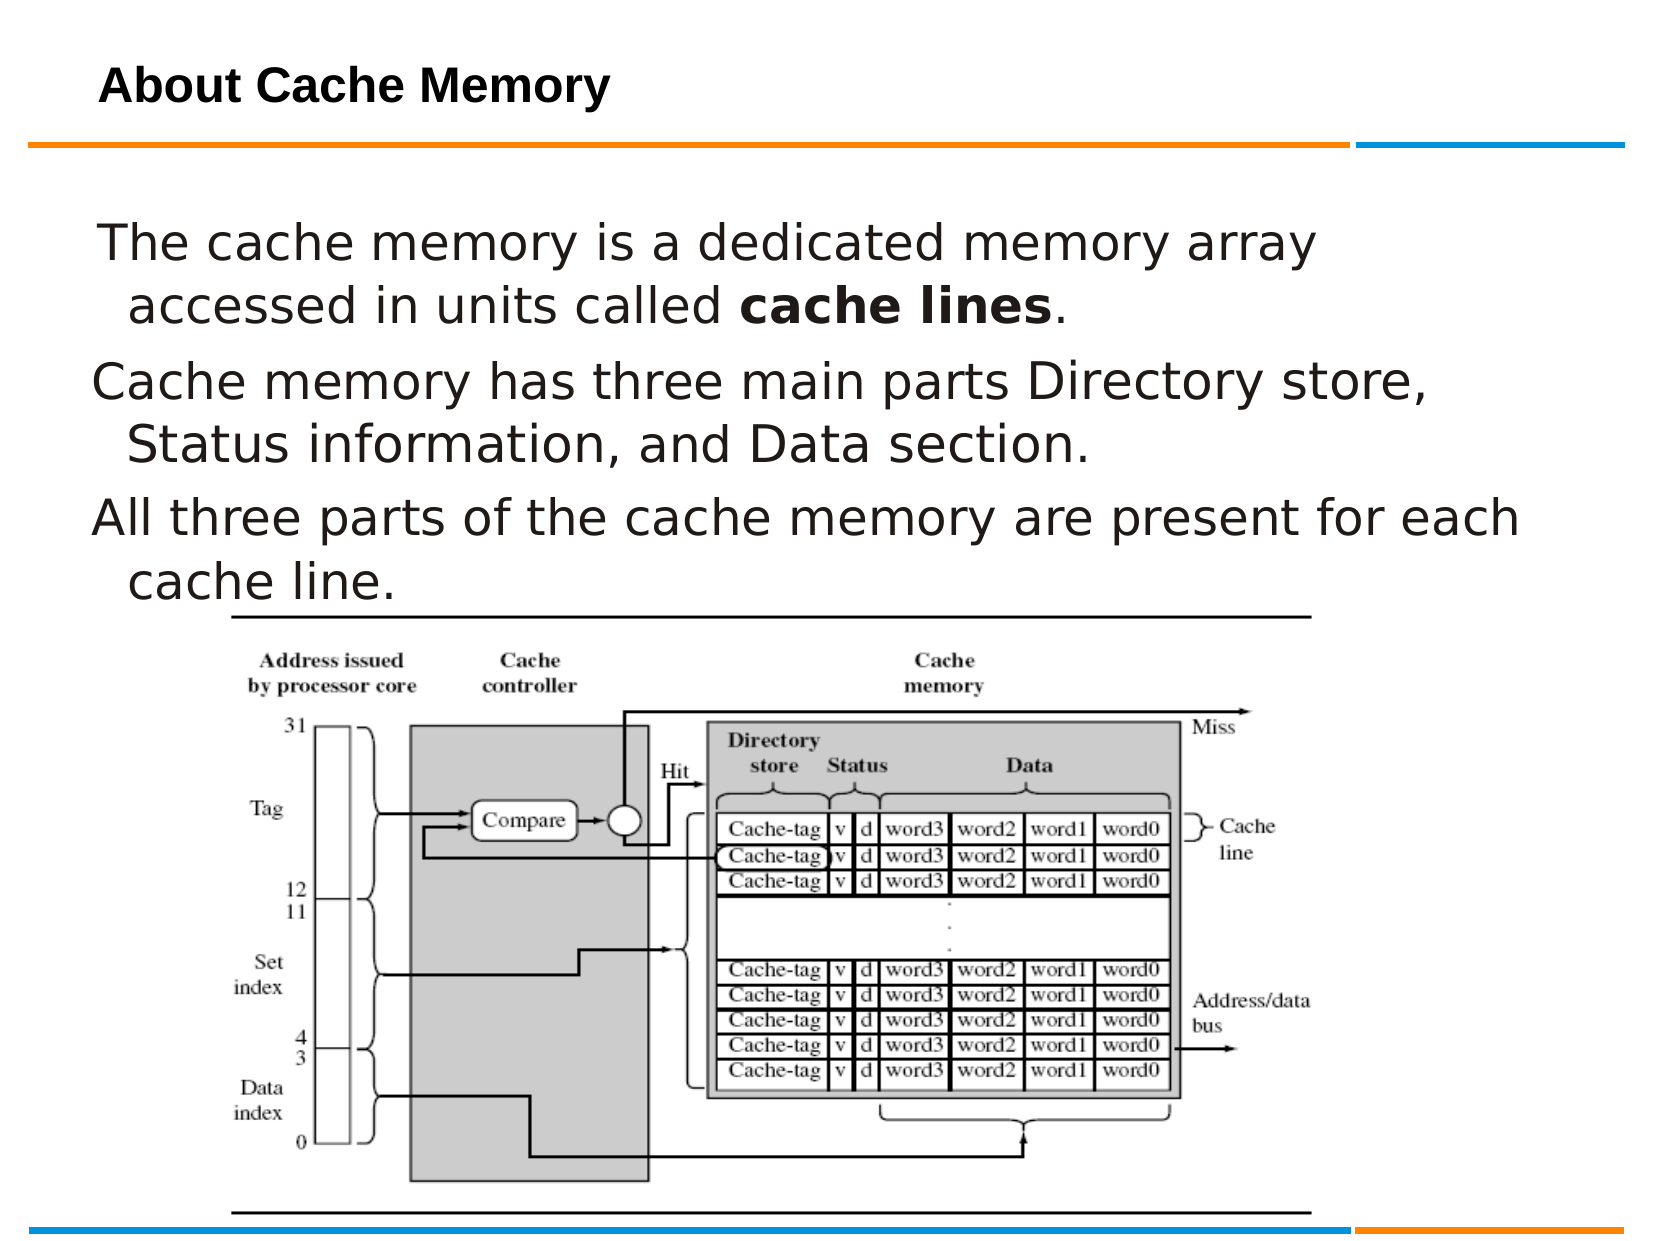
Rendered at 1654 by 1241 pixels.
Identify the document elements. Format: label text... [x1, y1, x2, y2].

text_box All three parts of the cache memory are present for each [91, 489, 1538, 551]
text_box cache line. [127, 552, 399, 615]
picture [212, 607, 1325, 1225]
text_box accessed in units called cache lines. [127, 277, 1086, 340]
text_box Cache memory has three main parts Directory store, [91, 351, 1446, 416]
text_box The cache memory is a dedicated memory array [97, 214, 1335, 276]
text_box [0, 0, 1653, 1241]
text_box About Cache Memory [97, 57, 612, 117]
text_box Status information, and Data section. [126, 414, 1092, 479]
